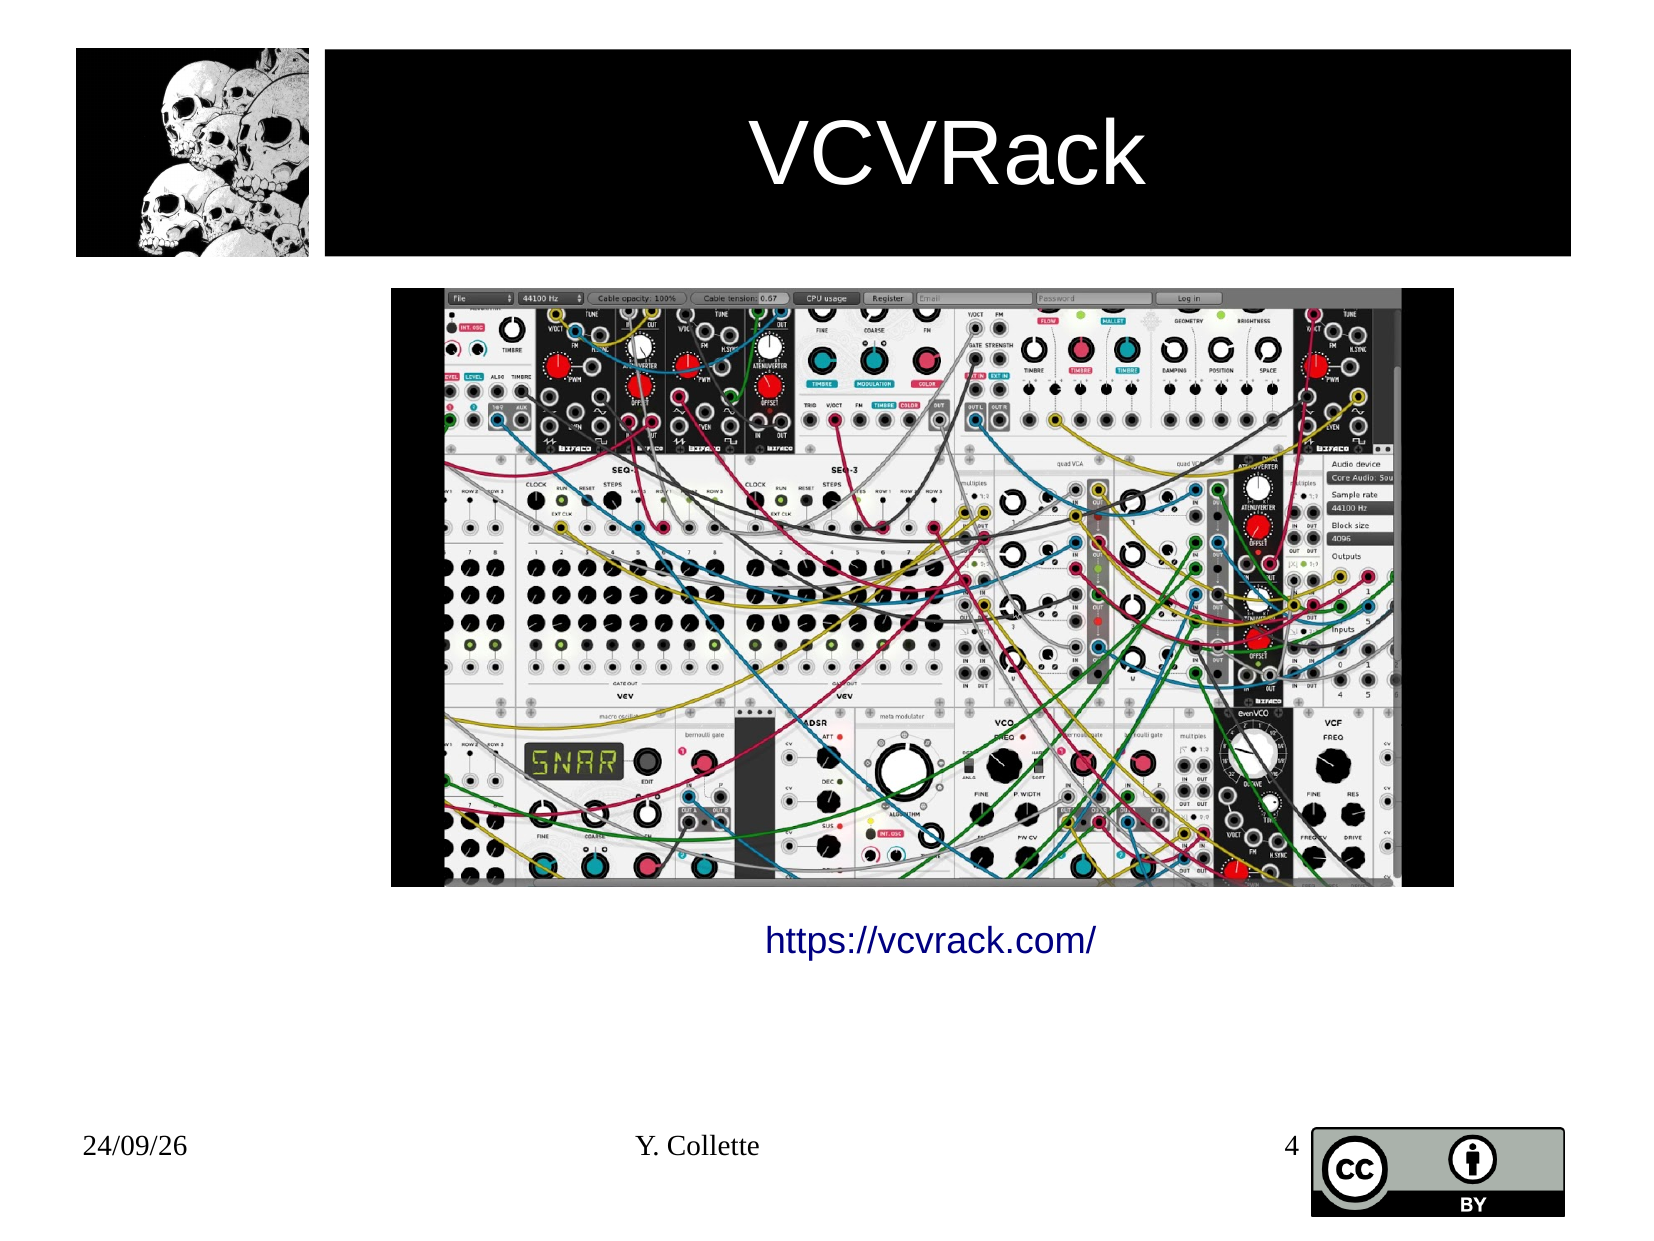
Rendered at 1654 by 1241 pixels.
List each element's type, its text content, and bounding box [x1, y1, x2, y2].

picture [391, 288, 1454, 887]
text_box https://vcvrack.com/ [750, 912, 1112, 970]
picture [76, 48, 309, 257]
title VCVRack [324, 49, 1571, 257]
picture [1311, 1127, 1565, 1217]
